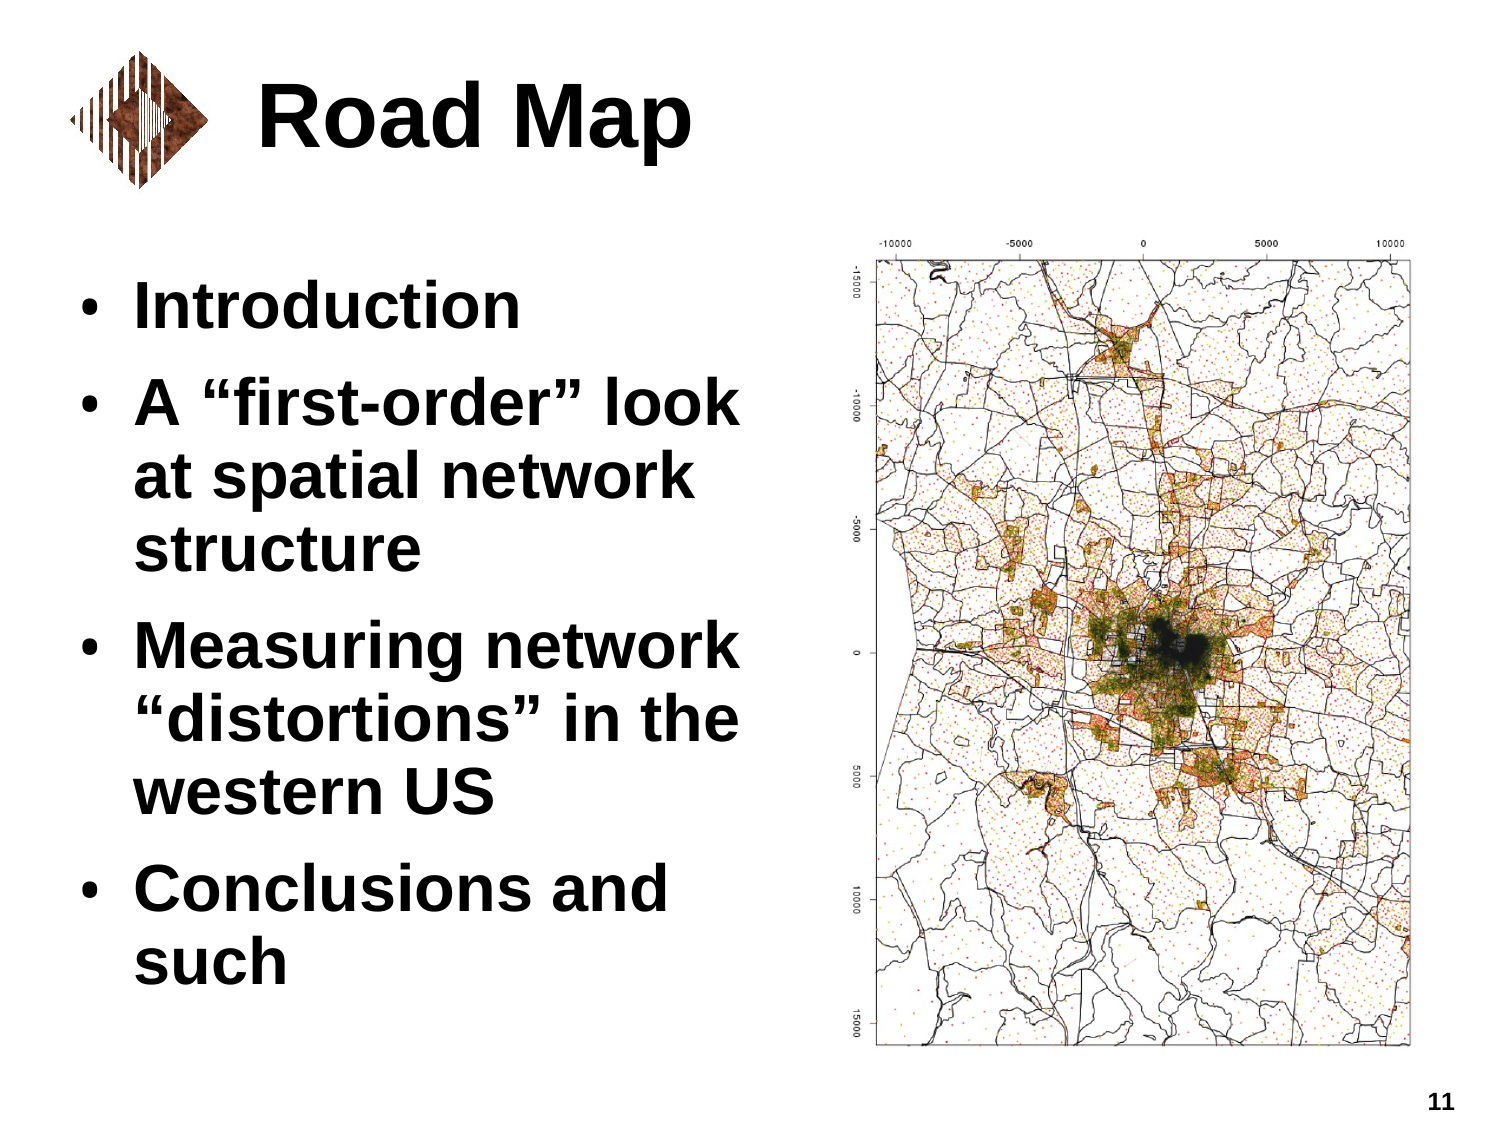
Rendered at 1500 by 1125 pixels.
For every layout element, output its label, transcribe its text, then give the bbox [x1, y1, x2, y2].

picture [45, 29, 233, 210]
list Introduction A “first-order” look at spatial network structure Measuring network “distortions” in the western US Conclusions and such [62, 262, 831, 1071]
picture [814, 210, 1459, 1070]
title Road Map [241, 22, 1453, 213]
